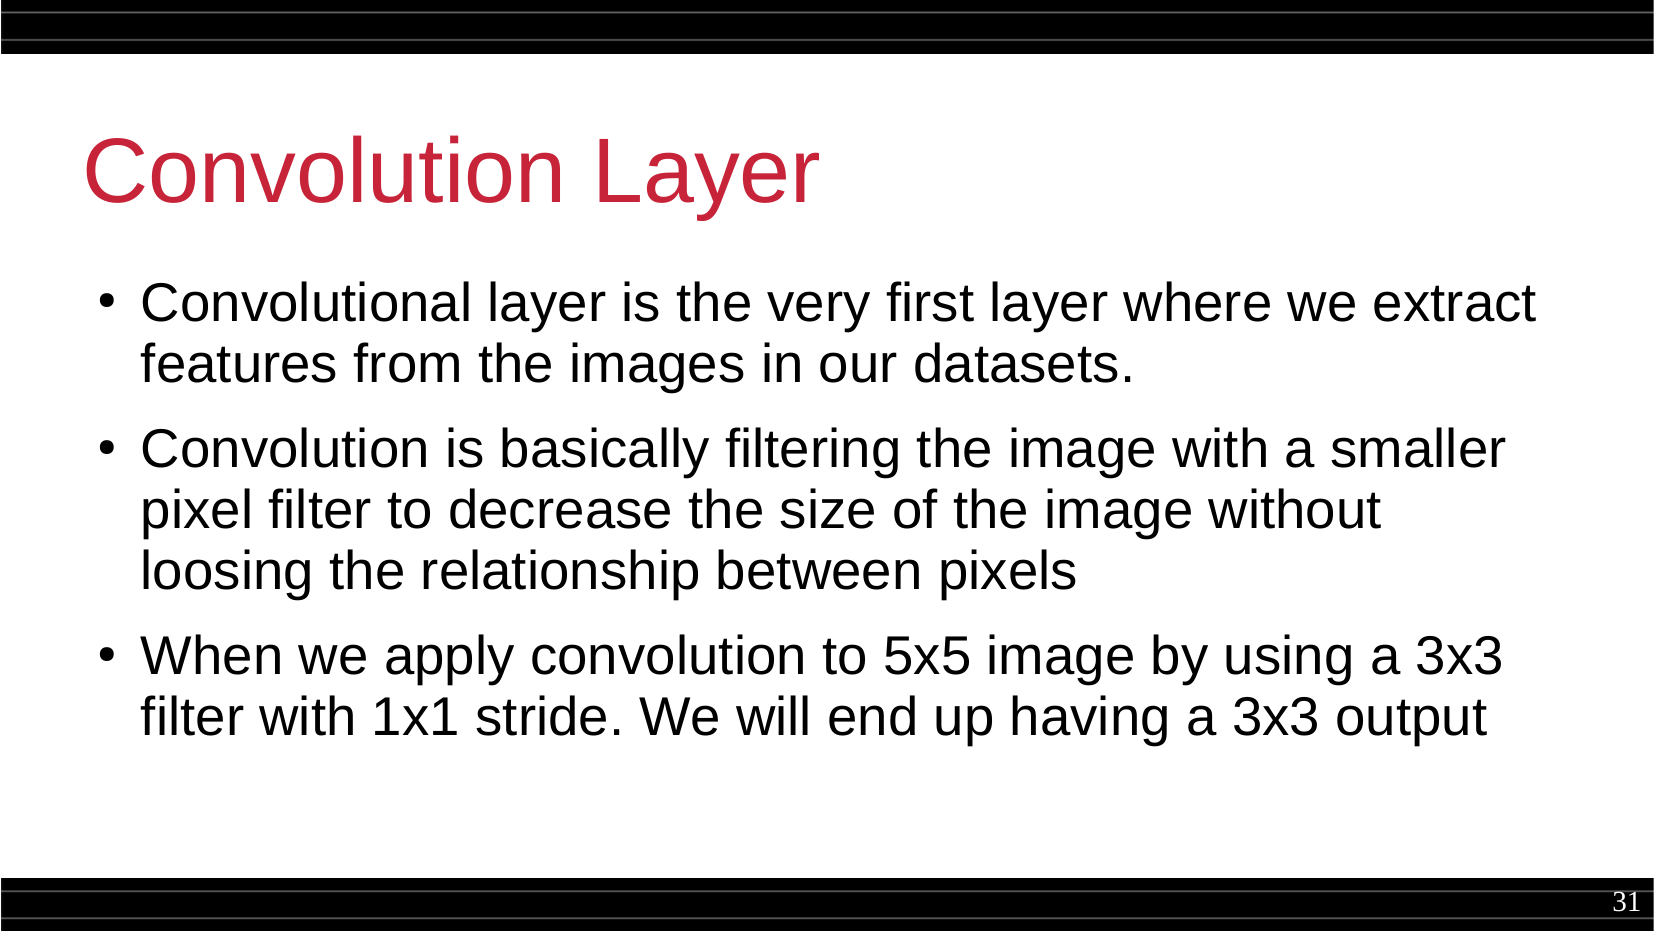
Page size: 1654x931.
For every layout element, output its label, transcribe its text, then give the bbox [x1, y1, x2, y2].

list Convolutional layer is the very first layer where we extract features from the images in our datasets. Convolution is basically filtering the image with a smaller pixel filter to decrease the size of the image without loosing the relationship between pixels When we apply convolution to 5x5 image by using a 3x3 filter with 1x1 stride. We will end up having a 3x3 output [82, 271, 1571, 758]
picture [1, 0, 1654, 54]
title Convolution Layer [82, 92, 1571, 249]
picture [1, 878, 1654, 931]
